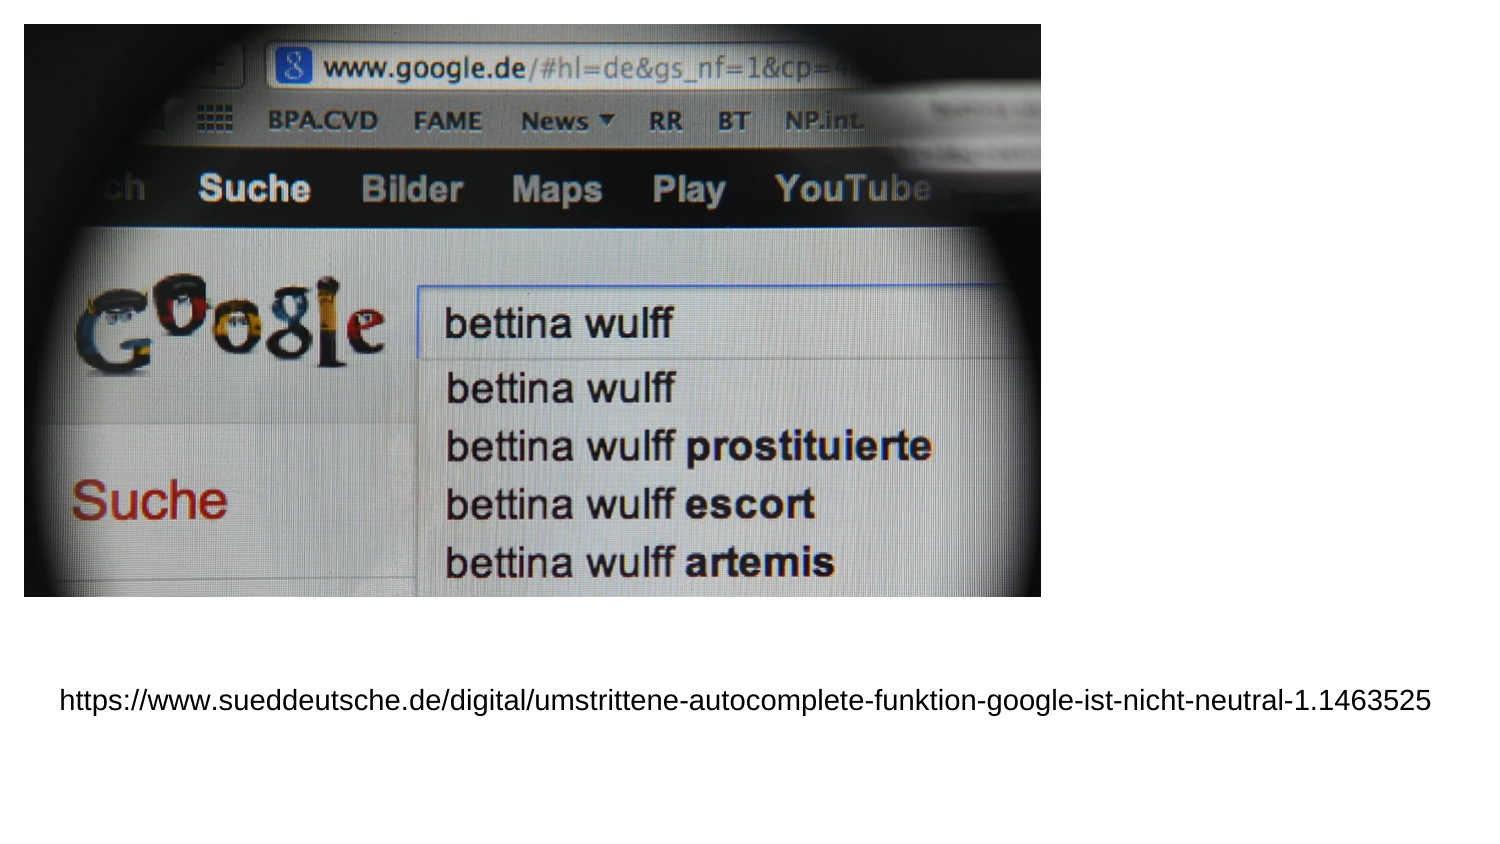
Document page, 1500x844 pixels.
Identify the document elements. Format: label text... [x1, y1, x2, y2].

picture [24, 24, 1041, 597]
text_box https://www.sueddeutsche.de/digital/umstrittene-autocomplete-funktion-google-ist-nicht-neutral-1.1463525 [44, 666, 1500, 733]
